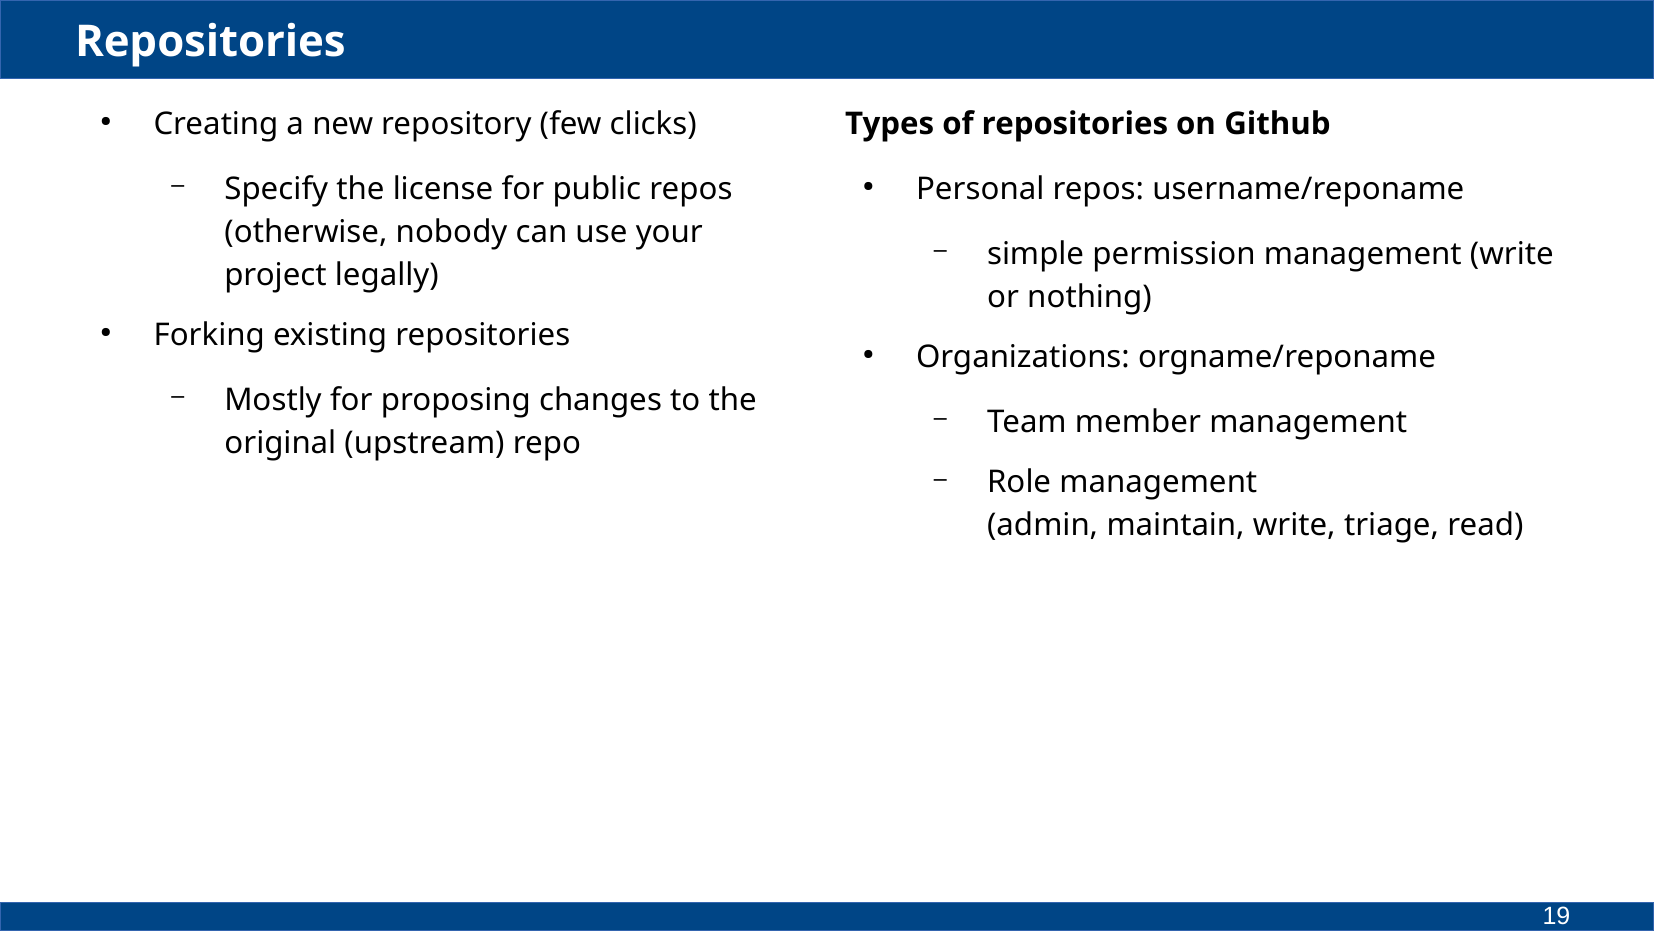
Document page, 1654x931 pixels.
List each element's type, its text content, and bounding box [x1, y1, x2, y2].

title Repositories [75, 0, 1654, 79]
list Types of repositories on Github Personal repos: username/reponame simple permission management (write or nothing) Organizations: orgname/reponame Team member management Role management (admin, maintain, write, triage, read) [845, 101, 1572, 878]
list Creating a new repository (few clicks) Specify the license for public repos (otherwise, nobody can use your project legally) Forking existing repositories Mostly for proposing changes to the original (upstream) repo [82, 101, 809, 878]
